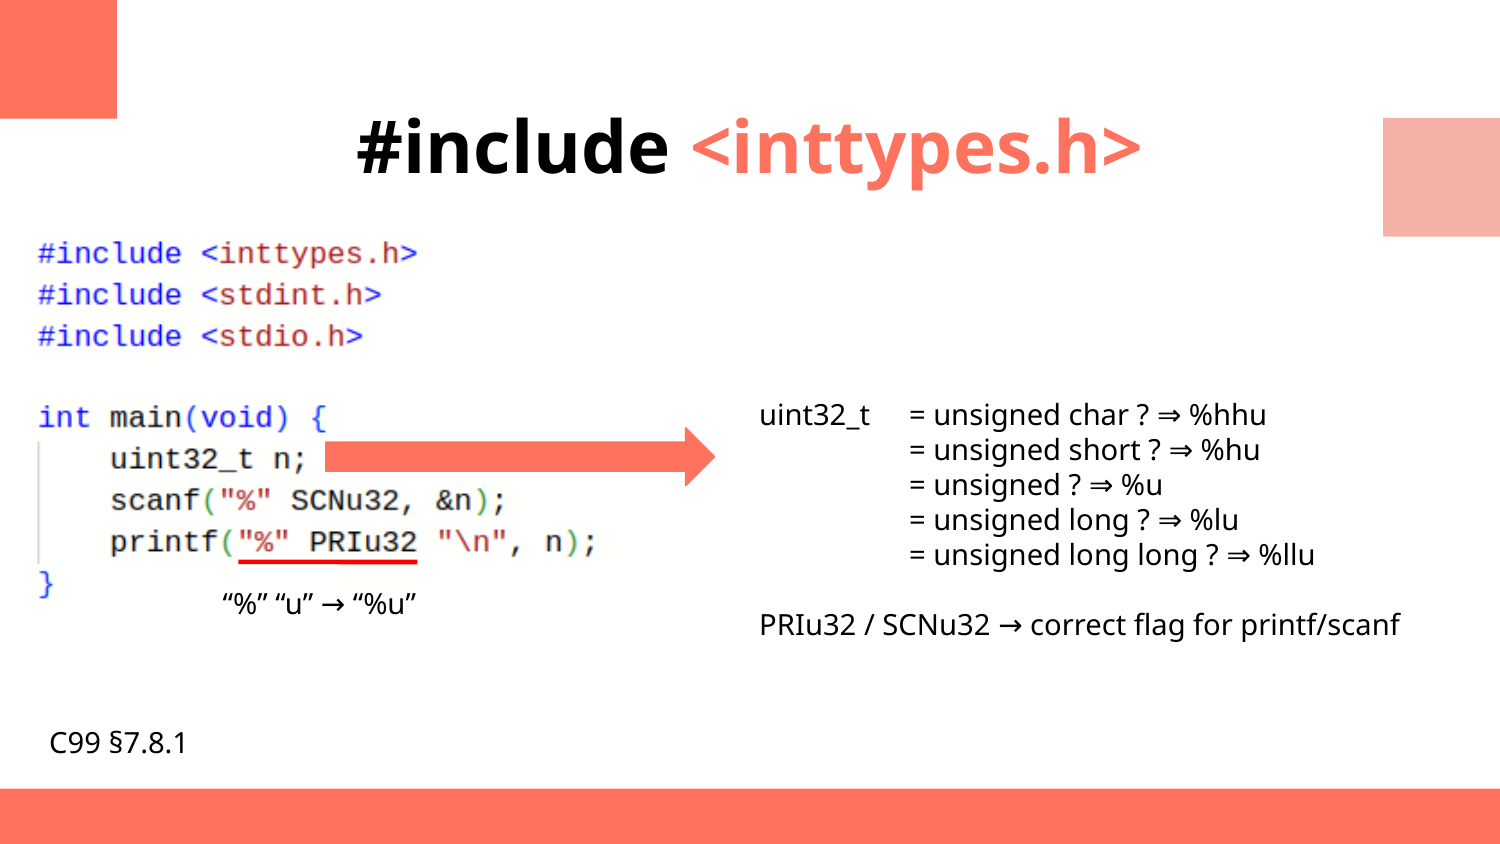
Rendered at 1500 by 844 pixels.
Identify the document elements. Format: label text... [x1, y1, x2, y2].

text_box [325, 427, 715, 486]
text_box C99 §7.8.1 [34, 709, 229, 767]
picture [27, 231, 613, 613]
text_box “%” “u” → “%u” [207, 570, 449, 636]
text_box uint32_t = unsigned char ? ⇒ %hhu = unsigned short ? ⇒ %hu = unsigned ? ⇒ %u = unsigned long ? ⇒ %lu = unsigned long long ? ⇒ %llu PRIu32 / SCNu32 → correct flag for printf/scanf [744, 381, 1444, 647]
title #include <inttypes.h> [97, 107, 1402, 181]
